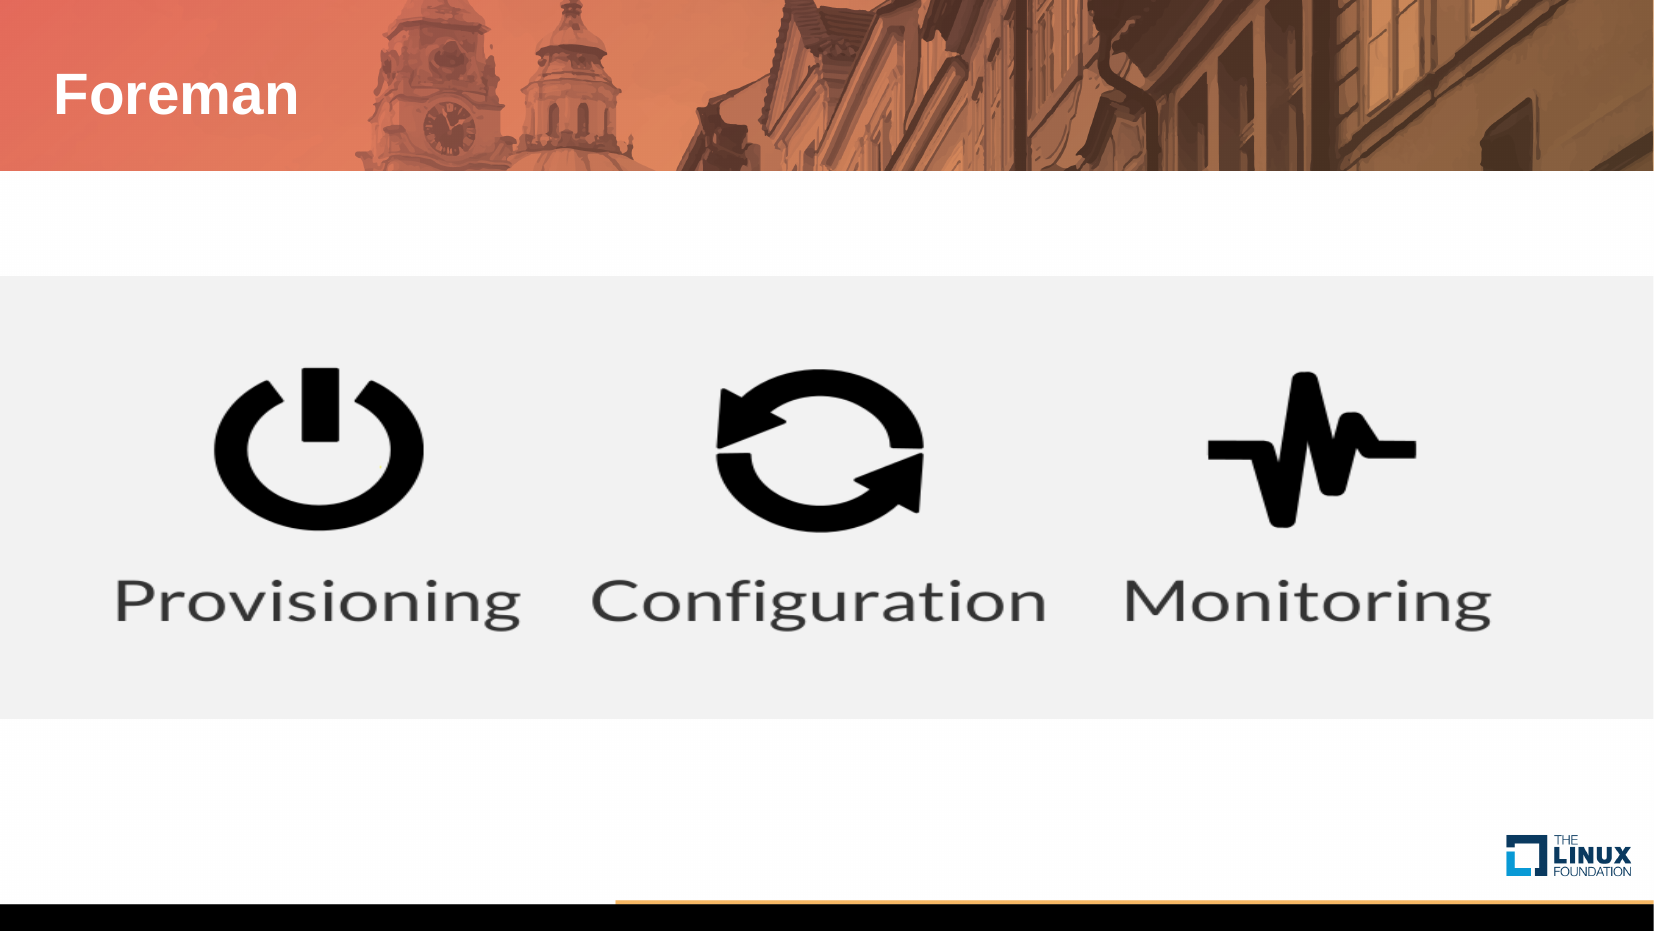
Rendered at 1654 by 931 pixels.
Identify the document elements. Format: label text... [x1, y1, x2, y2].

text_box [0, 276, 1654, 719]
picture [0, 0, 1654, 276]
picture [0, 719, 1654, 931]
picture [69, 320, 1579, 654]
title Foreman [53, 21, 1571, 167]
